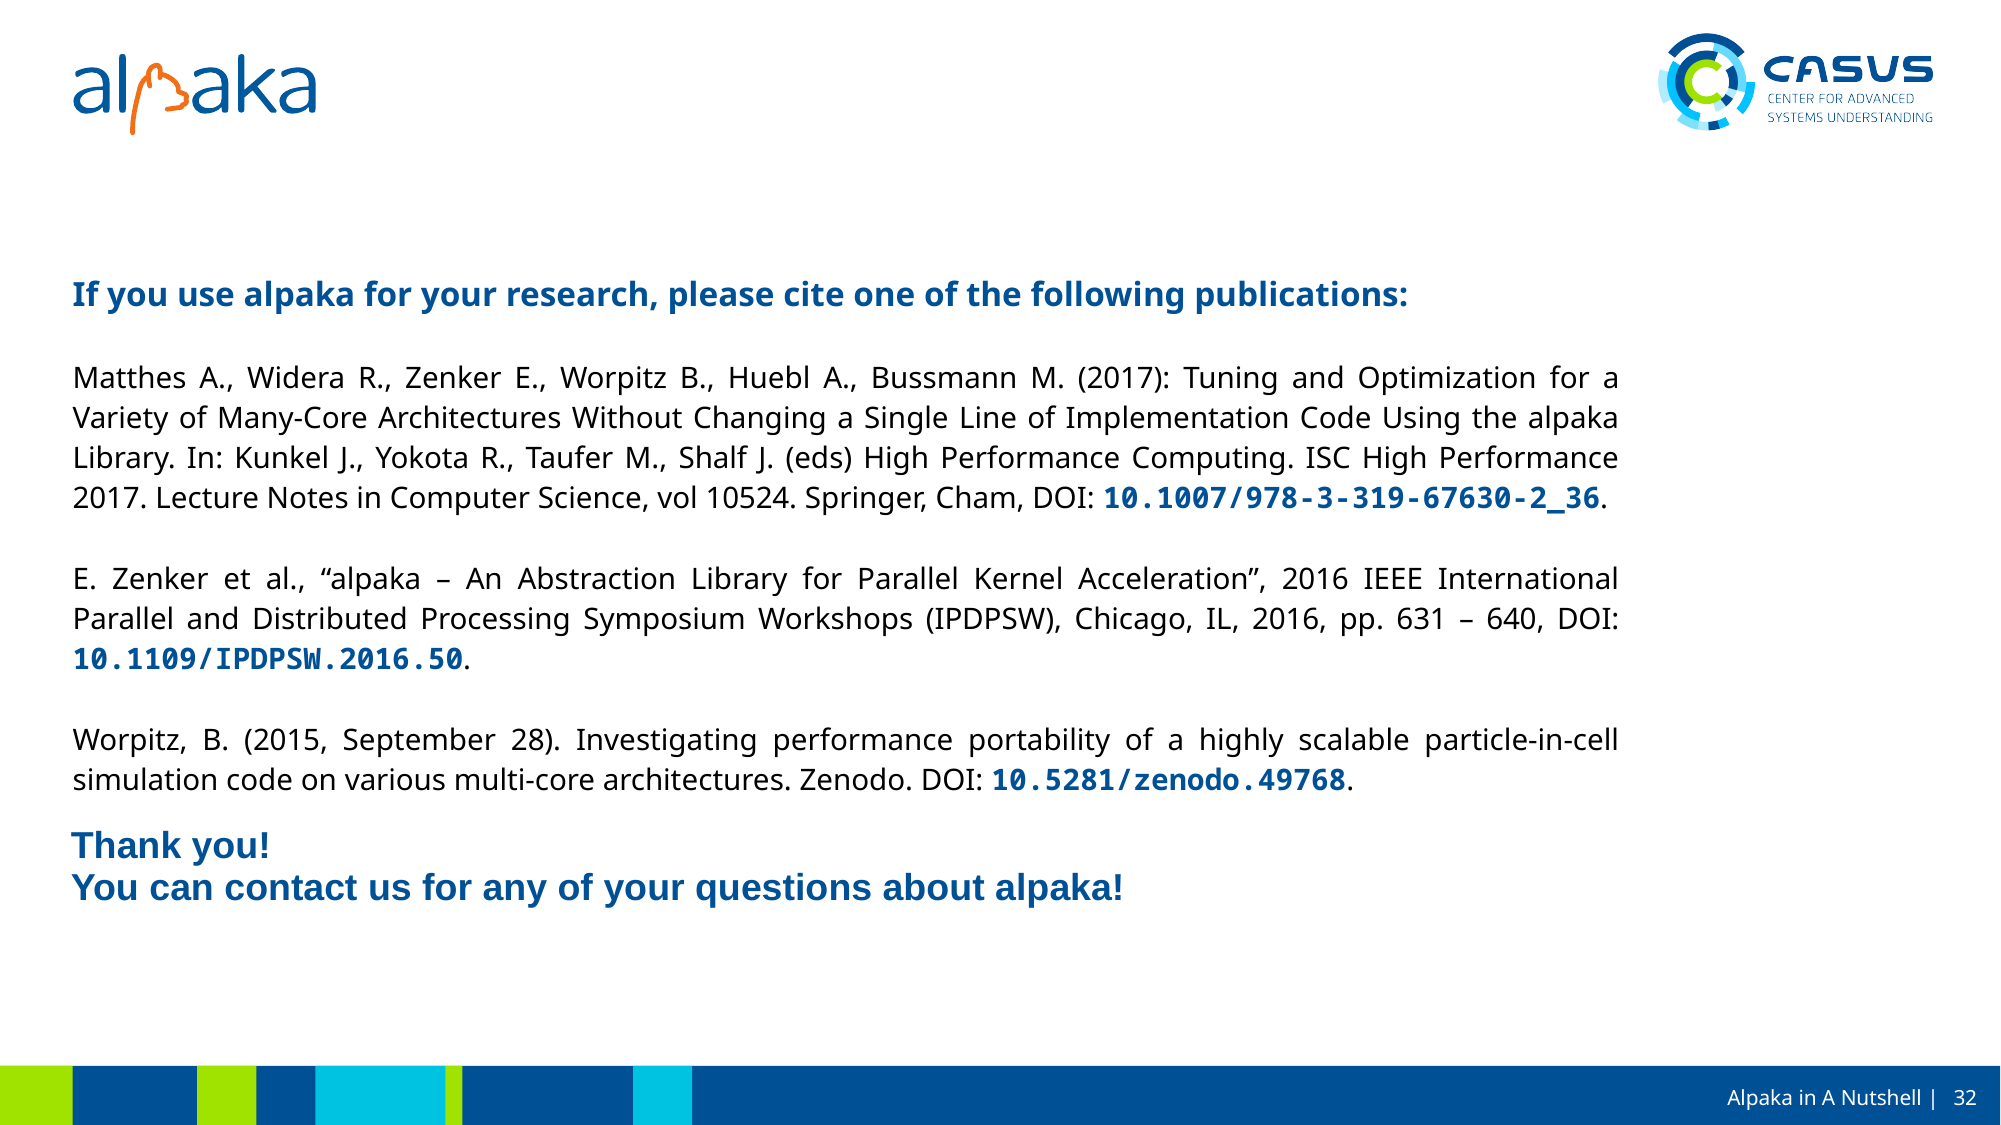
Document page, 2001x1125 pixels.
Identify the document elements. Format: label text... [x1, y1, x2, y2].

list If you use alpaka for your research, please cite one of the following publications: Matthes A., Widera R., Zenker E., Worpitz B., Huebl A., Bussmann M. (2017): Tuning and Optimization for a Variety of Many-Core Architectures Without Changing a Single Line of Implementation Code Using the alpaka Library. In: Kunkel J., Yokota R., Taufer M., Shalf J. (eds) High Performance Computing. ISC High Performance 2017. Lecture Notes in Computer Science, vol 10524. Springer, Cham, DOI: 10.1007/978-3-319-67630-2_36. E. Zenker et al., “alpaka – An Abstraction Library for Parallel Kernel Acceleration”, 2016 IEEE International Parallel and Distributed Processing Symposium Workshops (IPDPSW), Chicago, IL, 2016, pp. 631 – 640, DOI: 10.1109/IPDPSW.2016.50. Worpitz, B. (2015, September 28). Investigating performance portability of a highly scalable particle-in-cell simulation code on various multi-core architectures. Zenodo. DOI: 10.5281/zenodo.49768. [72, 180, 1620, 817]
picture [72, 53, 317, 136]
picture [1658, 33, 1933, 131]
text_box Thank you! You can contact us for any of your questions about alpaka! [56, 817, 1760, 934]
